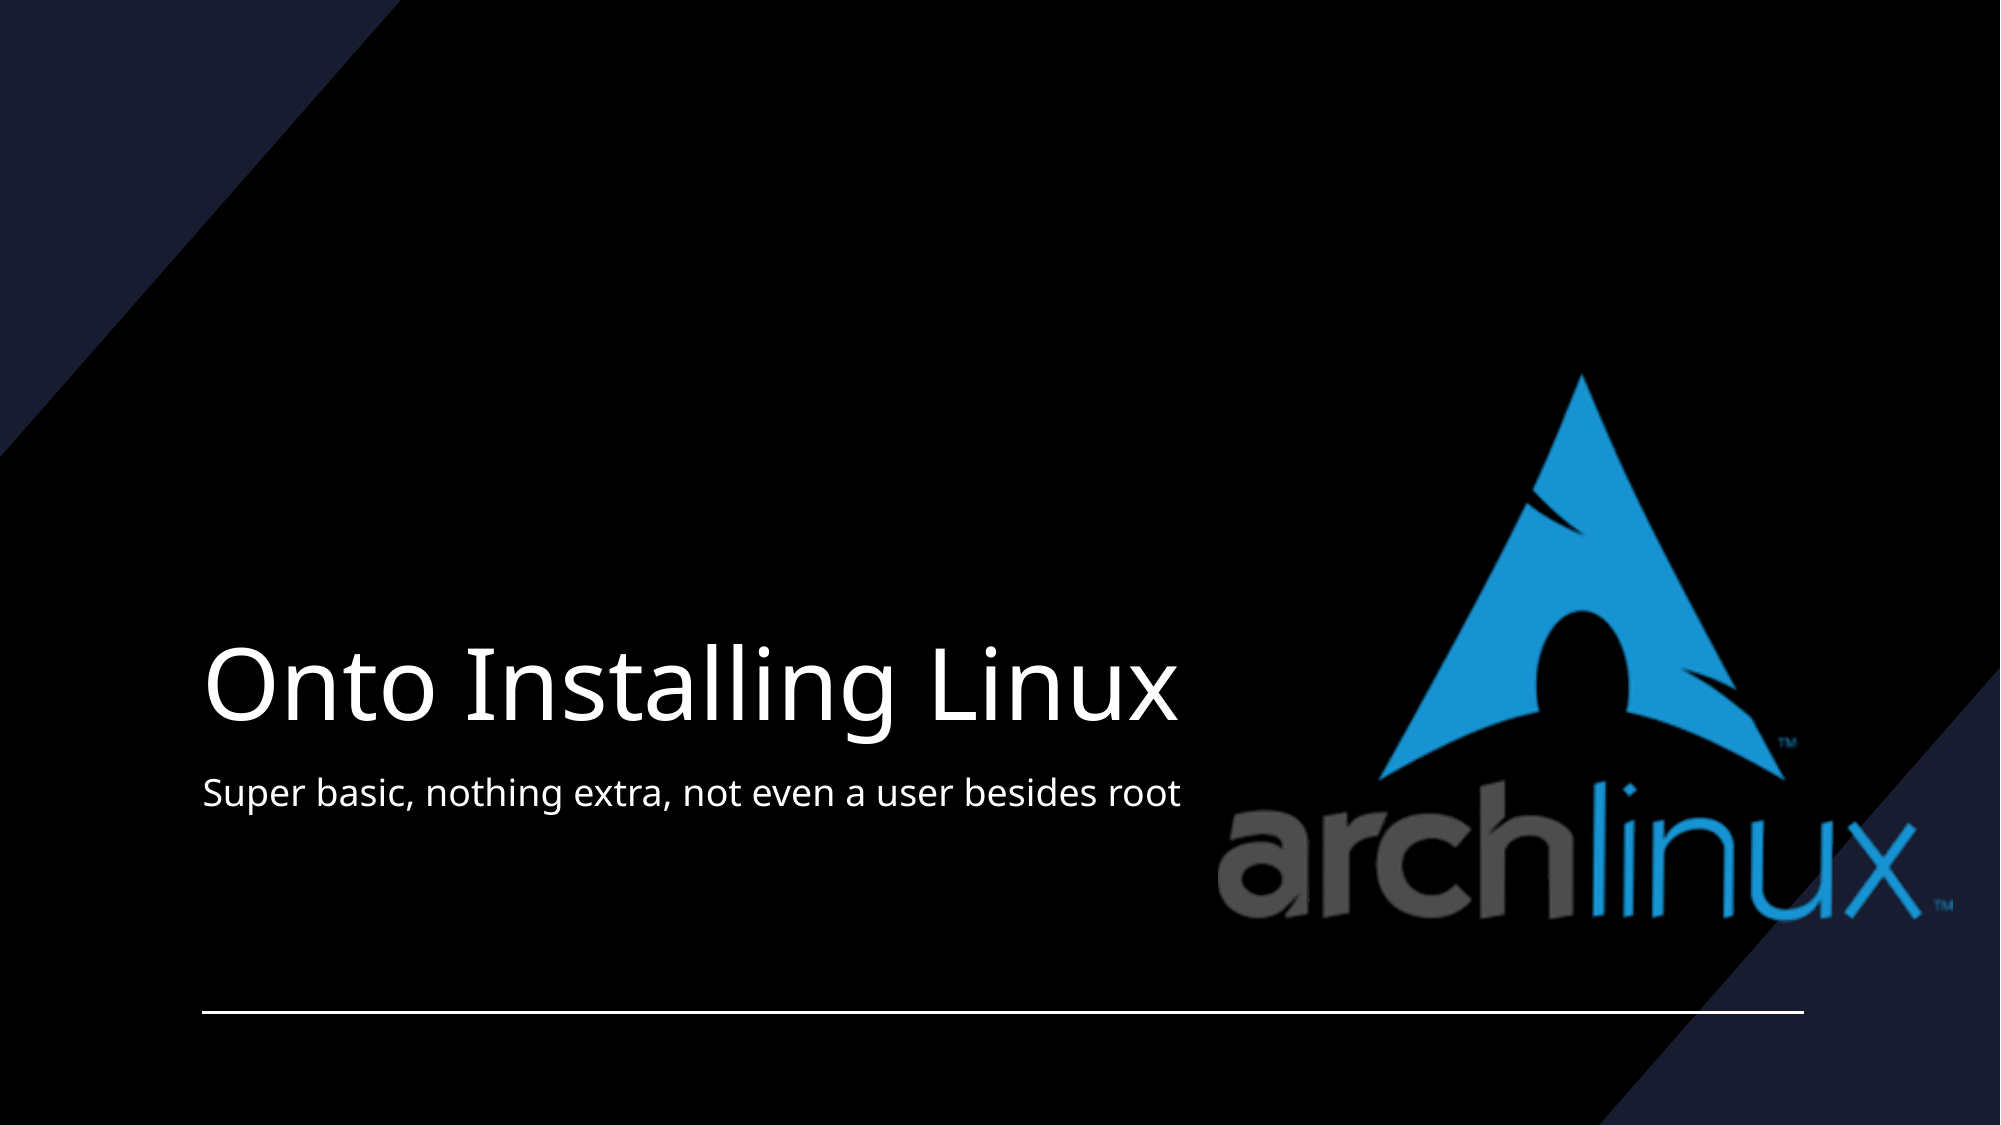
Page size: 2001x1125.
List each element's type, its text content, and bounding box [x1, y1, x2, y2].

list Super basic, nothing extra, not even a user besides root [187, 752, 1218, 887]
picture [1218, 372, 1953, 923]
title Onto Installing Linux [187, 280, 1586, 749]
